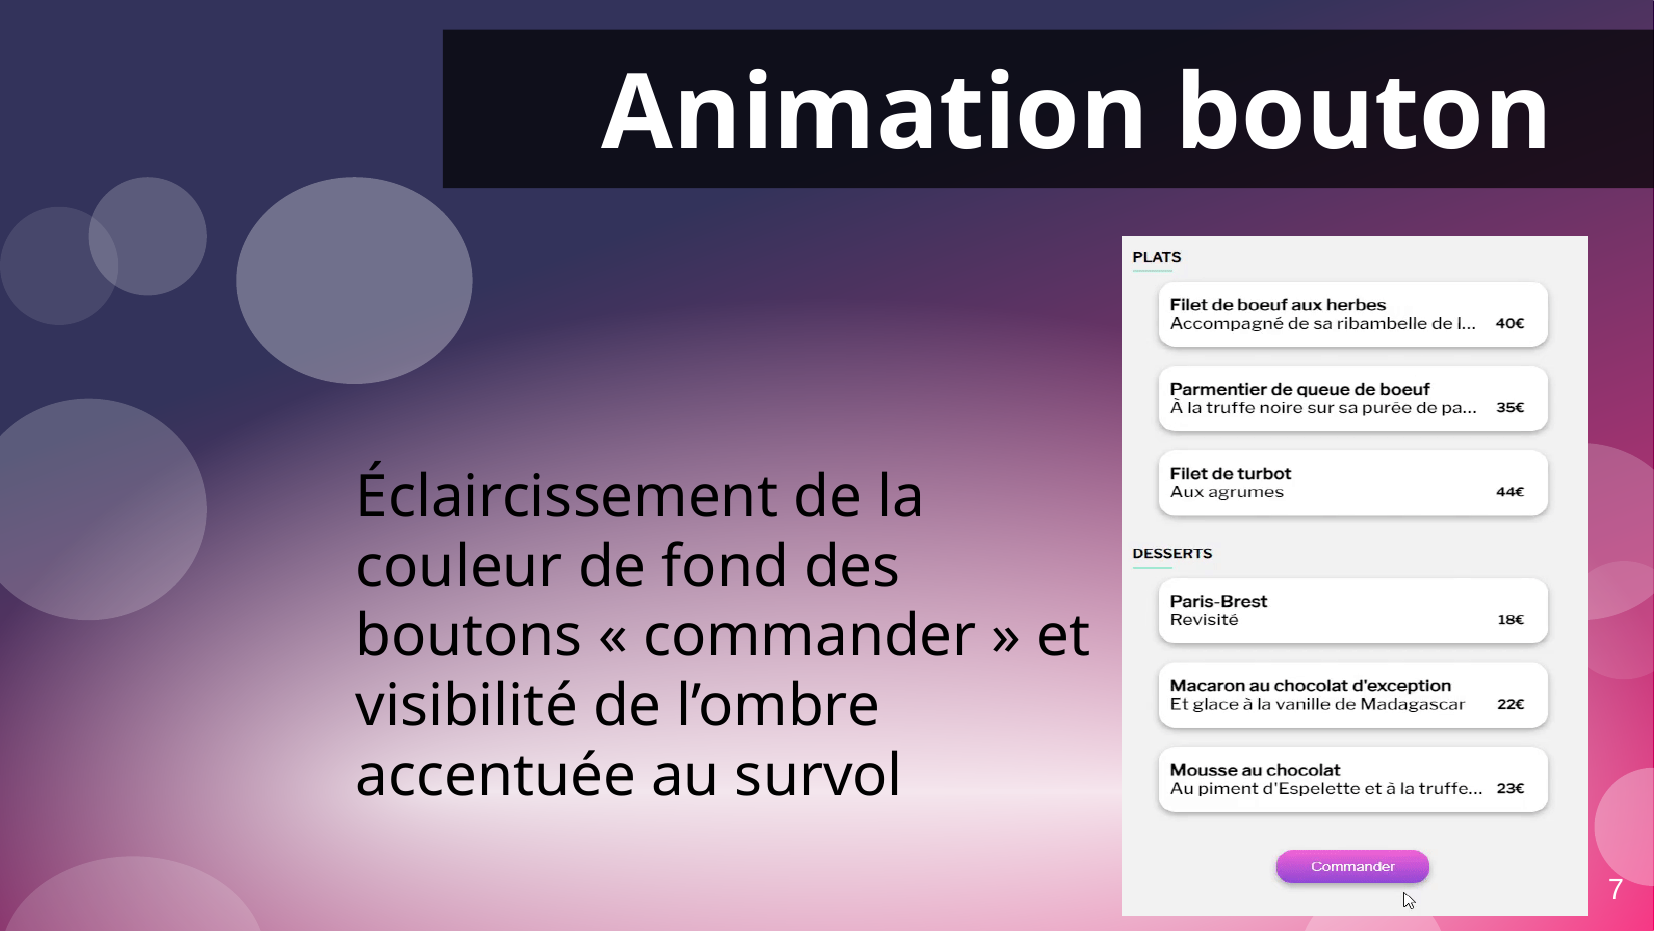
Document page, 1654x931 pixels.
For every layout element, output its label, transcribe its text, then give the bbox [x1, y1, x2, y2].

title Animation bouton [442, 29, 1654, 189]
text_box Éclaircissement de la couleur de fond des boutons « commander » et visibilité de l’ombre accentuée au survol [265, 442, 1109, 931]
picture [1122, 236, 1588, 916]
